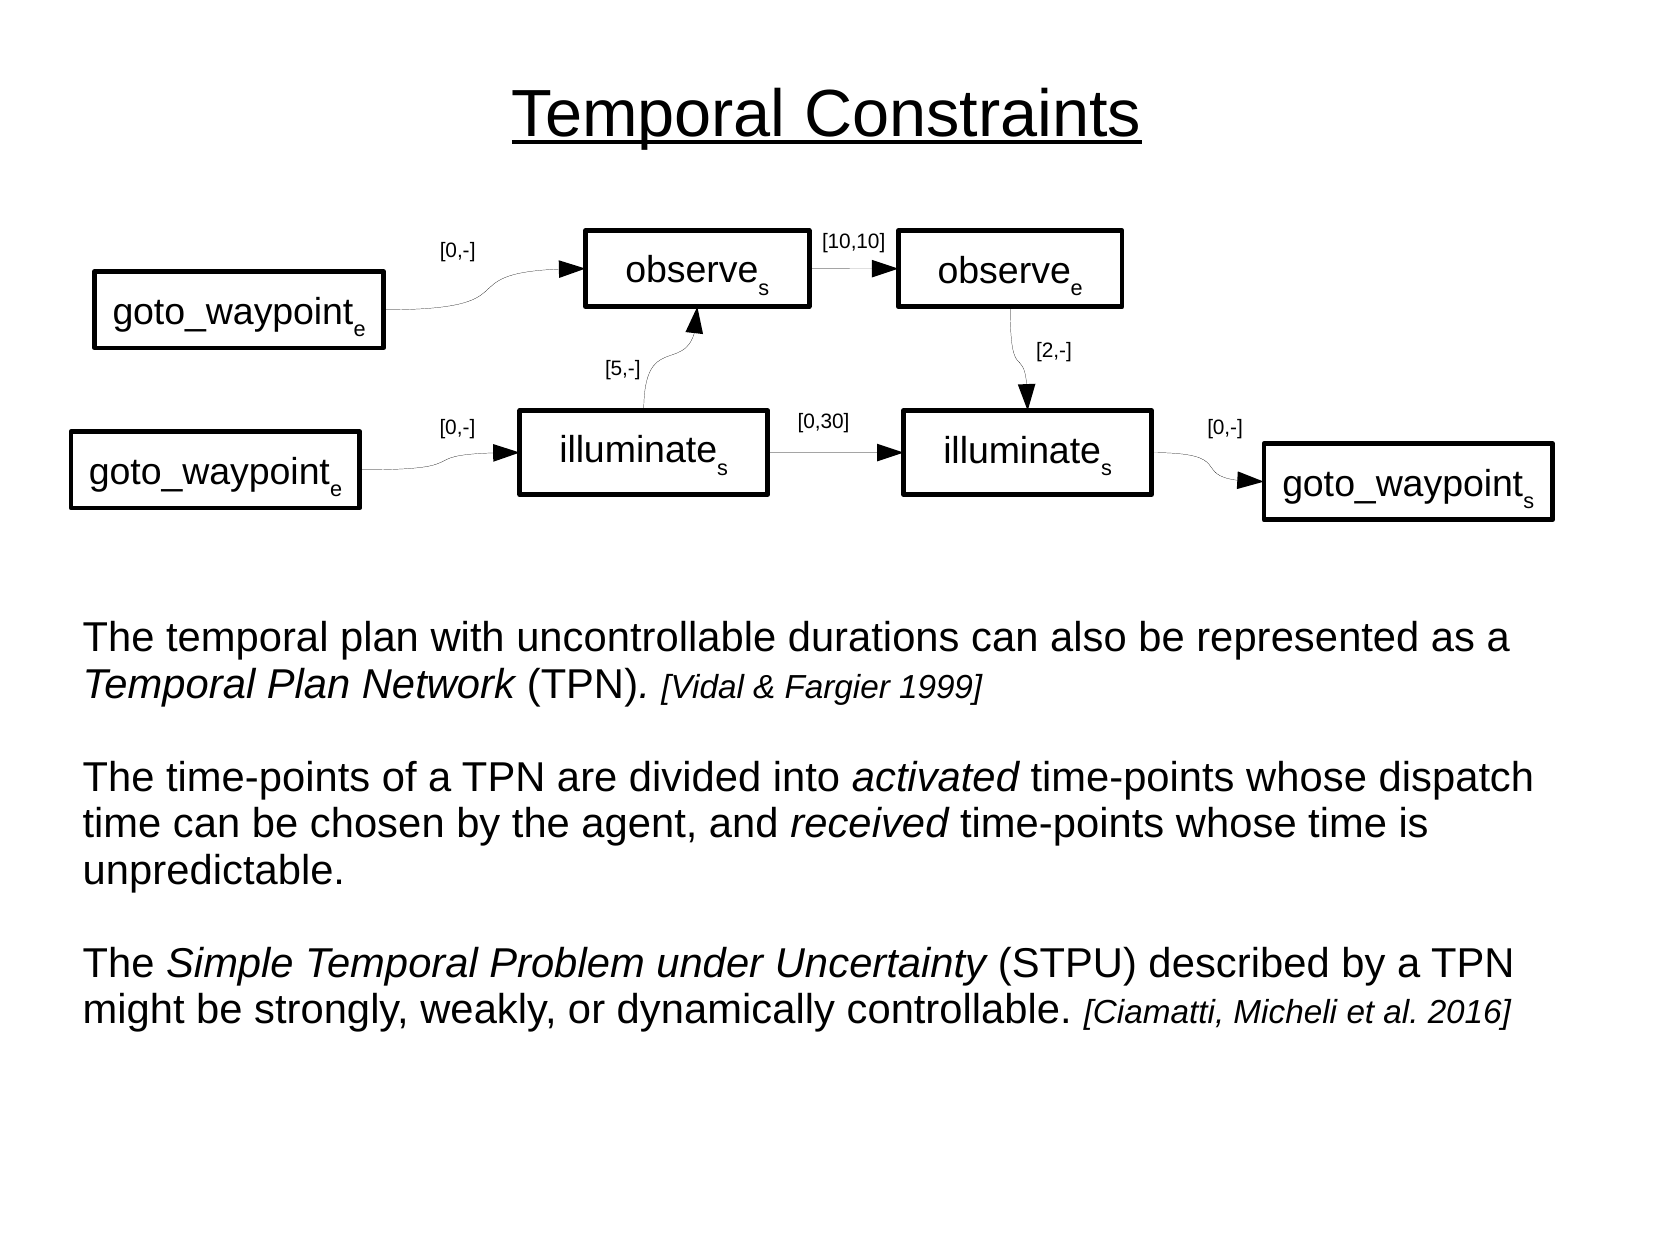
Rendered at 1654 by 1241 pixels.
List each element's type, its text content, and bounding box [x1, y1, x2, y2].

text_box [0,-] [1178, 408, 1272, 447]
text_box goto_waypoints [1263, 443, 1553, 520]
text_box [5,-] [576, 349, 670, 388]
text_box illuminates [903, 410, 1152, 495]
text_box [0,-] [411, 408, 504, 447]
text_box [0,30] [777, 402, 871, 442]
title Temporal Constraints [82, 49, 1571, 178]
text_box observee [898, 230, 1123, 307]
text_box observes [585, 230, 810, 307]
text_box illuminates [519, 410, 768, 495]
subtitle The temporal plan with uncontrollable durations can also be represented as a Temporal Plan Network (TPN). [Vidal & Fargier 1999] The time-points of a TPN are divided into activated time-points whose dispatch time can be chosen by the agent, and received time-points whose time is unpredictable. The Simple Temporal Problem under Uncertainty (STPU) described by a TPN might be strongly, weakly, or dynamically controllable. [Ciamatti, Micheli et al. 2016] [82, 614, 1536, 1123]
text_box [0,-] [411, 231, 505, 270]
text_box goto_waypointe [70, 431, 360, 508]
text_box goto_waypointe [94, 271, 384, 348]
text_box [2,-] [1007, 331, 1101, 371]
